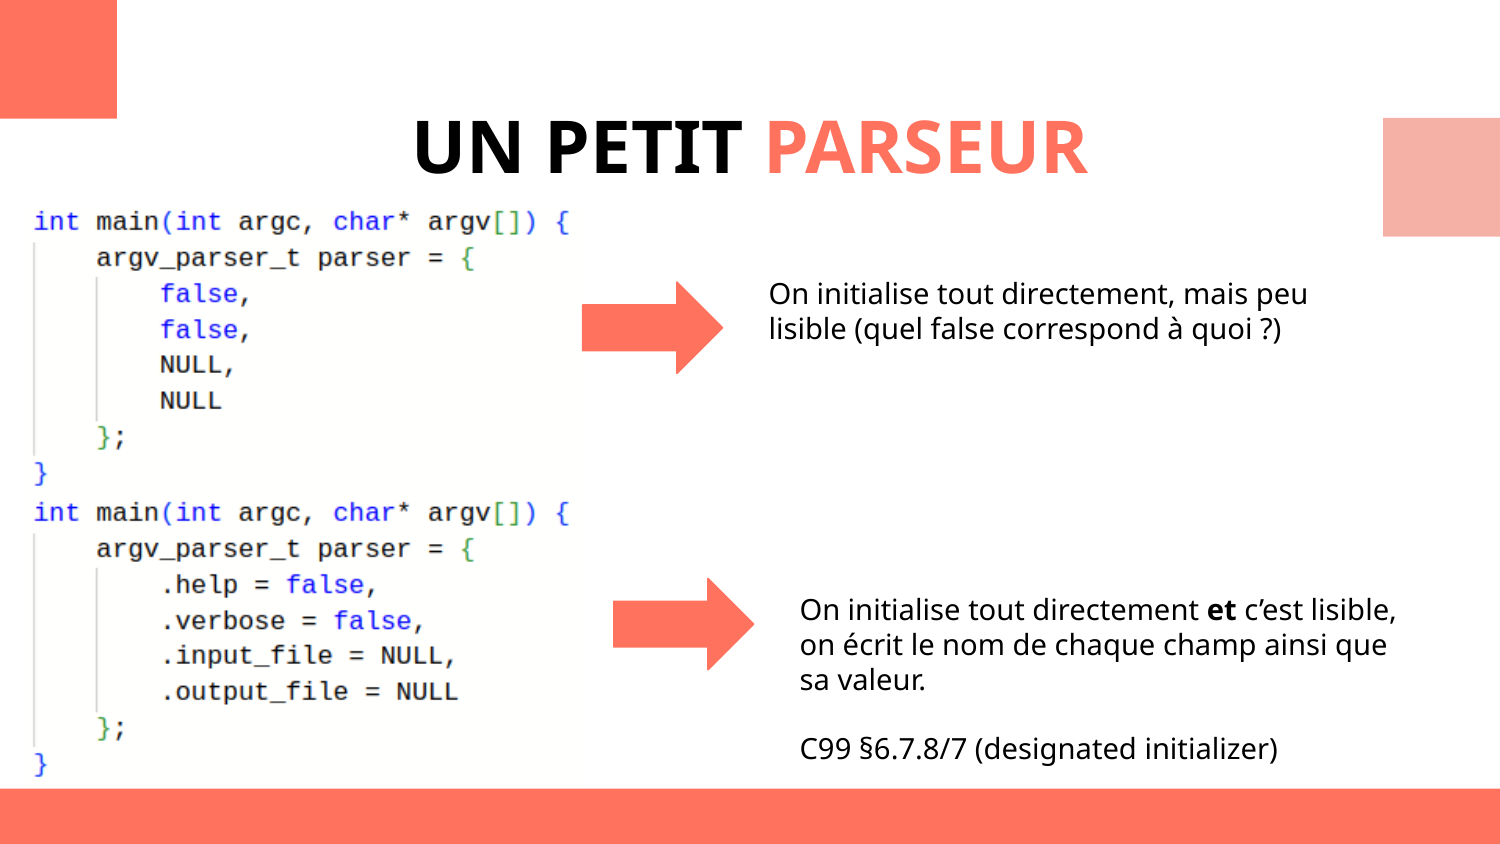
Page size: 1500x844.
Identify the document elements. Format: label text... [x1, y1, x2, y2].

picture [24, 205, 583, 788]
text_box [613, 578, 754, 670]
text_box On initialise tout directement et c’est lisible, on écrit le nom de chaque champ ainsi que sa valeur. C99 §6.7.8/7 (designated initializer) [784, 576, 1418, 778]
text_box On initialise tout directement, mais peu lisible (quel false correspond à quoi ?) [753, 260, 1387, 393]
text_box [582, 282, 723, 374]
title UN PETIT PARSEUR [97, 107, 1402, 181]
